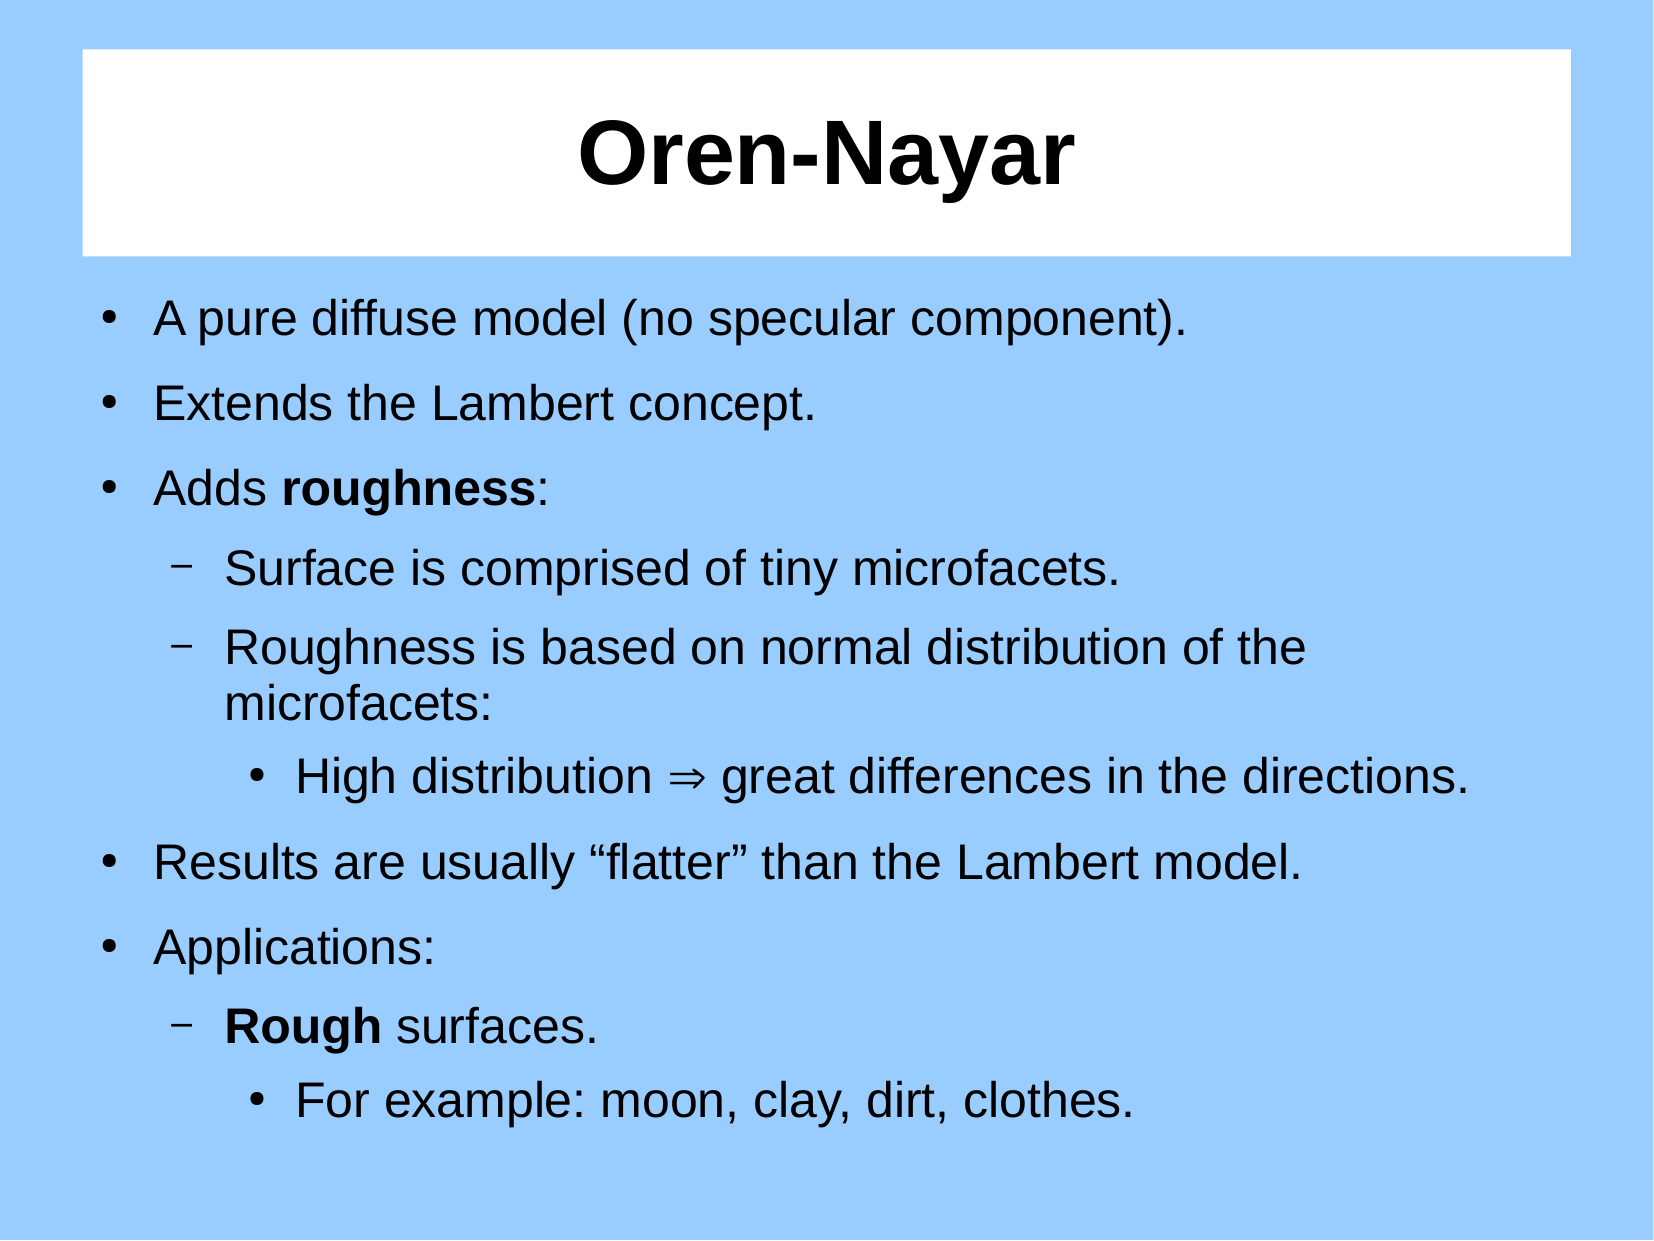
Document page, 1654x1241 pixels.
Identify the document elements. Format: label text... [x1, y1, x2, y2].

list A pure diffuse model (no specular component). Extends the Lambert concept. Adds roughness: Surface is comprised of tiny microfacets. Roughness is based on normal distribution of the microfacets: High distribution  great differences in the directions. Results are usually “flatter” than the Lambert model. Applications: Rough surfaces. For example: moon, clay, dirt, clothes. [82, 290, 1571, 1170]
title Oren-Nayar [82, 49, 1571, 257]
